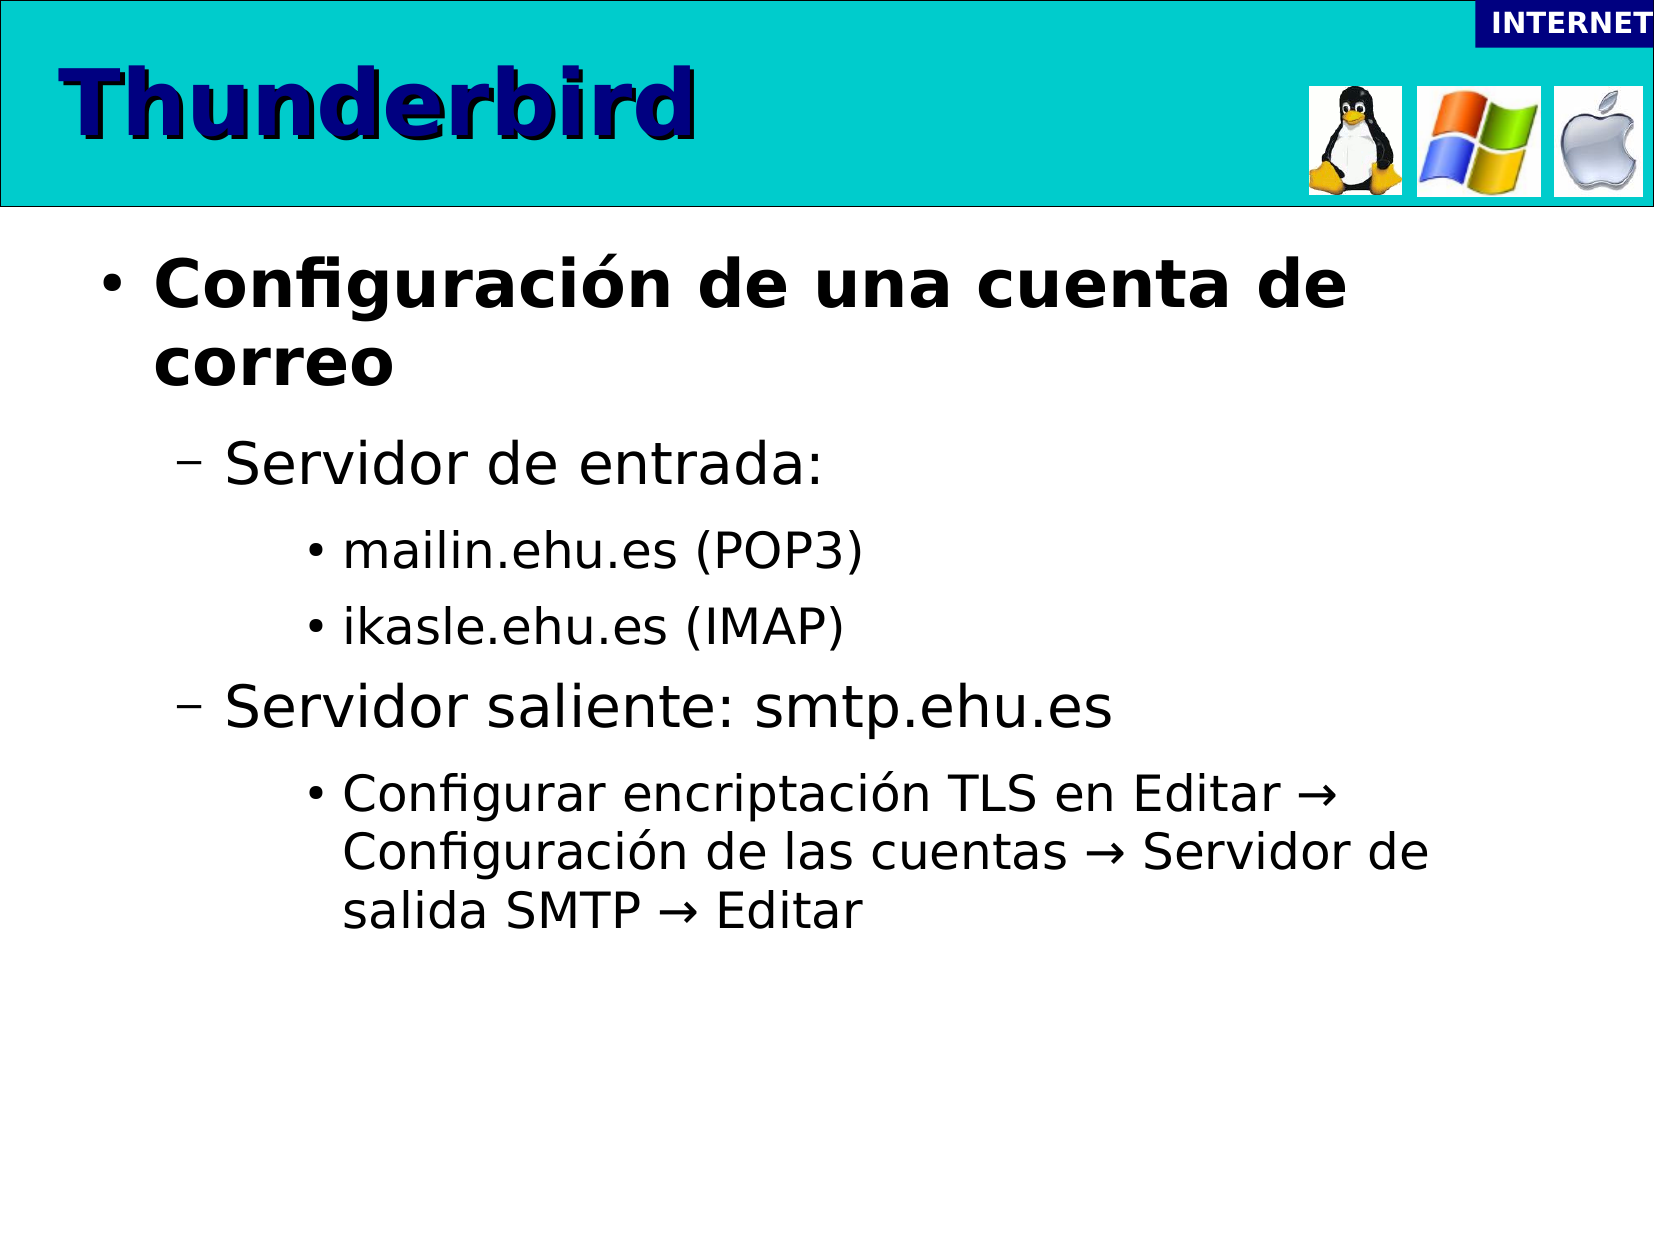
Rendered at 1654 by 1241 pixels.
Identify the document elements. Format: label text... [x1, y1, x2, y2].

picture [1309, 86, 1402, 195]
text_box INTERNET [1475, 0, 1654, 48]
title Thunderbird [59, 22, 1654, 185]
list Configuración de una cuenta de correo Servidor de entrada: mailin.ehu.es (POP3) ikasle.ehu.es (IMAP) Servidor saliente: smtp.ehu.es Configurar encriptación TLS en Editar → Configuración de las cuentas → Servidor de salida SMTP → Editar [82, 245, 1571, 1094]
picture [1417, 86, 1541, 197]
picture [1554, 86, 1643, 197]
